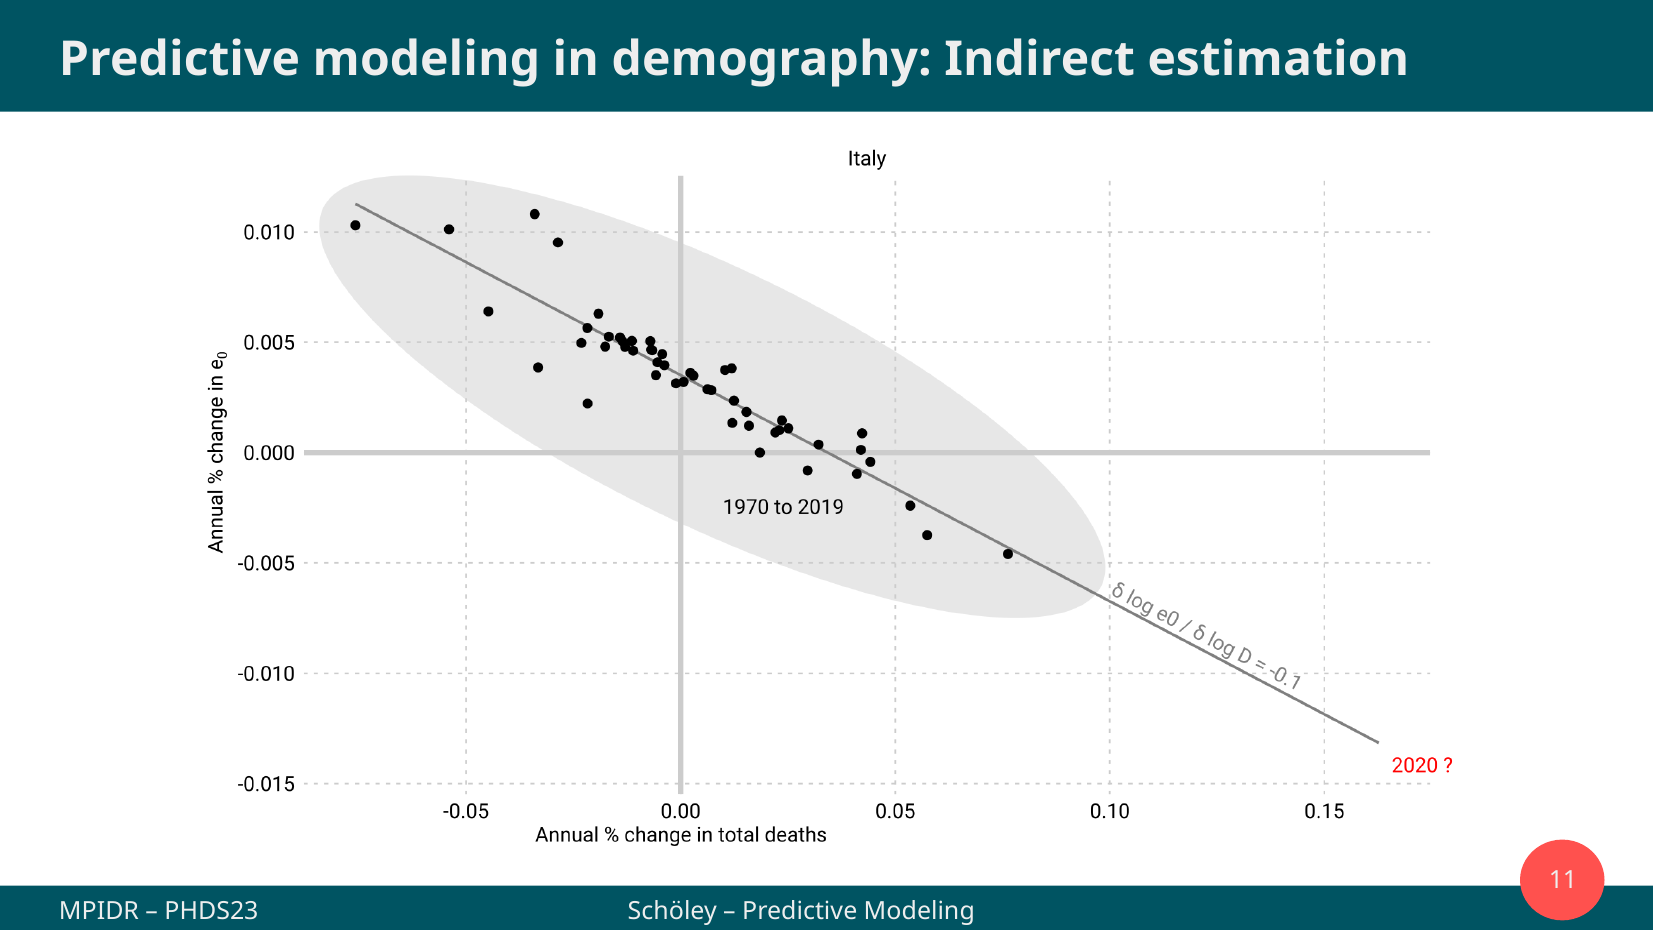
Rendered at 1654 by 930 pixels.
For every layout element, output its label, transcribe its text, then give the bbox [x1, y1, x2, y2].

title Predictive modeling in demography: Indirect estimation [58, 0, 1594, 117]
picture [195, 127, 1458, 880]
